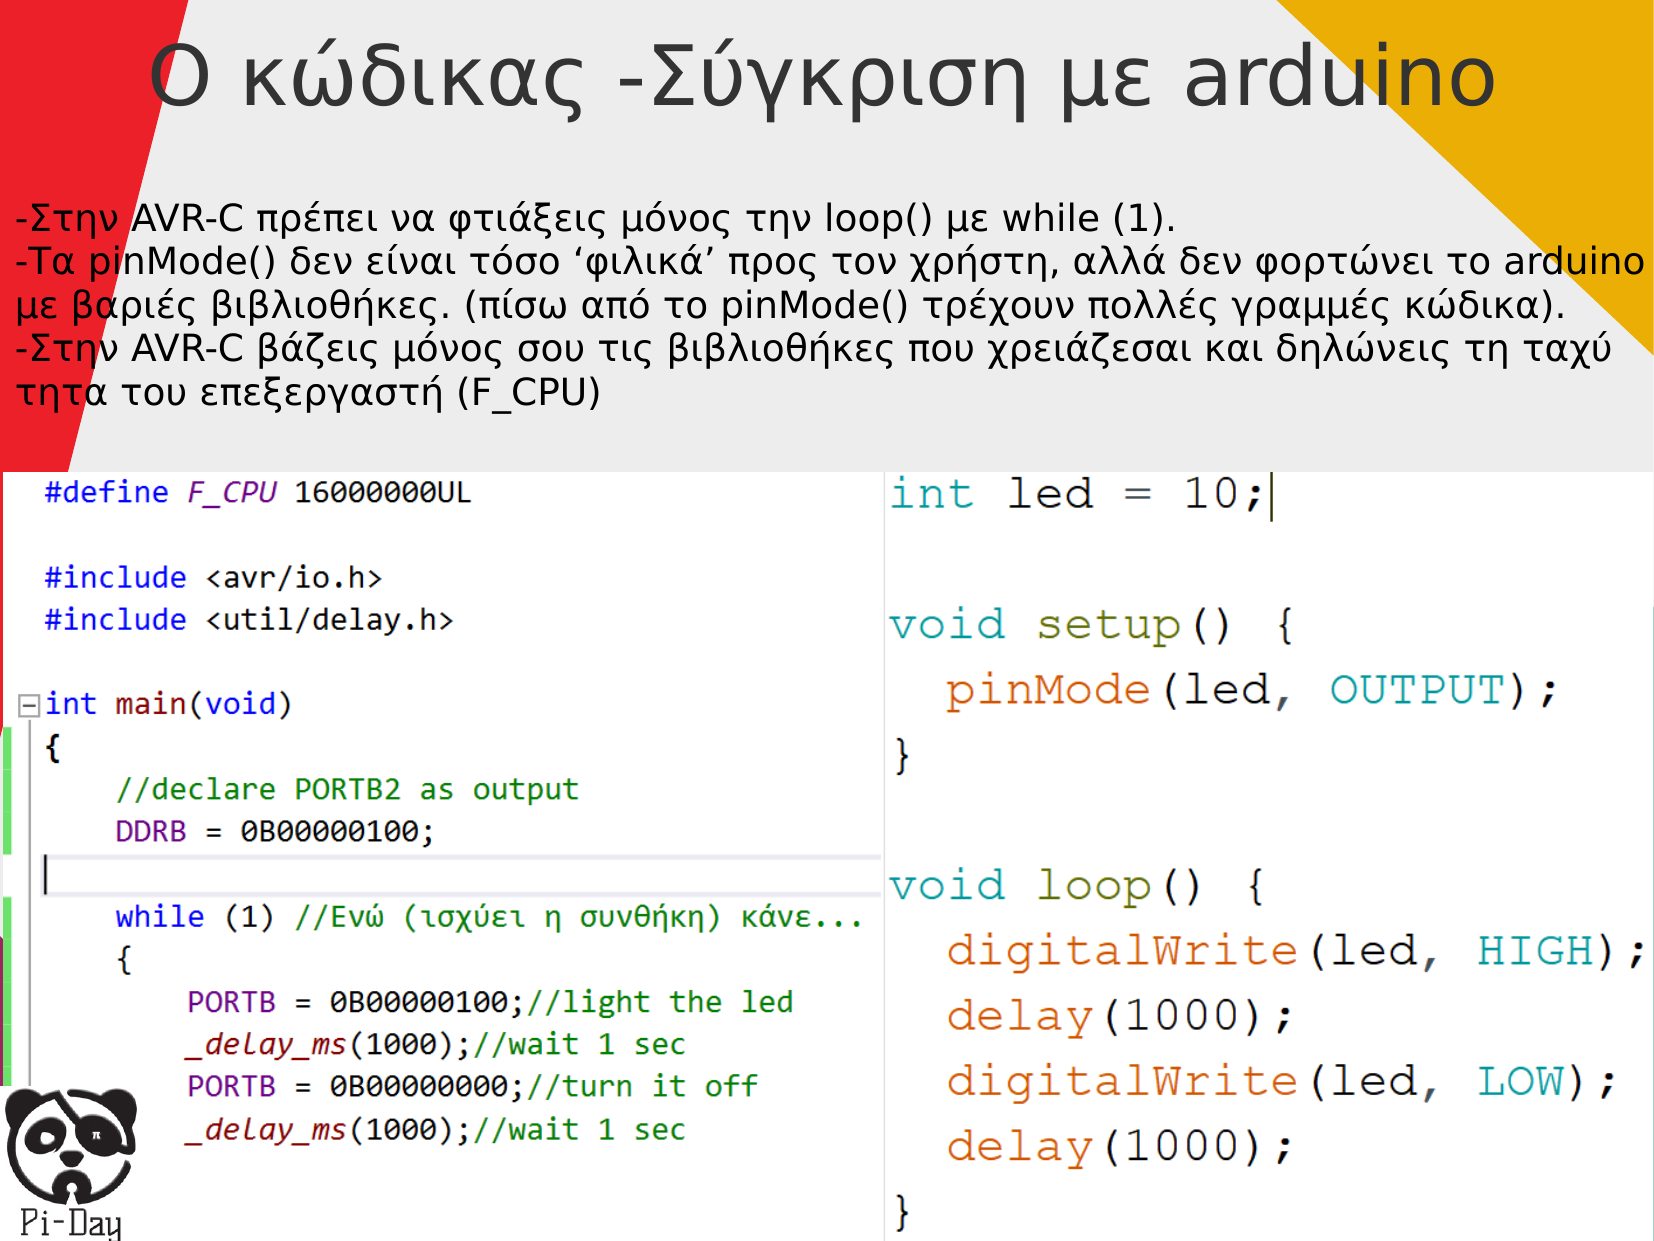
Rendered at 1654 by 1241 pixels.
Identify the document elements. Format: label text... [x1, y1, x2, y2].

text_box -Στην AVR-C πρέπει να φτιάξεις μόνος την loop() με while (1). -Τα pinMode() δεν είναι τόσο ‘φιλικά’ προς τον χρήστη, αλλά δεν φορτώνει το arduino με βαριές βιβλιοθήκες. (πίσω από το pinMode() τρέχουν πολλές γραμμές κώδικα). -Στην AVR-C βάζεις μόνος σου τις βιβλιοθήκες που χρειάζεσαι και δηλώνεις τη ταχύ τητα του επεξεργαστή (F_CPU) [0, 188, 1654, 422]
picture [0, 472, 1654, 1241]
title Ο κώδικας -Σύγκριση με arduino [111, 23, 1536, 130]
